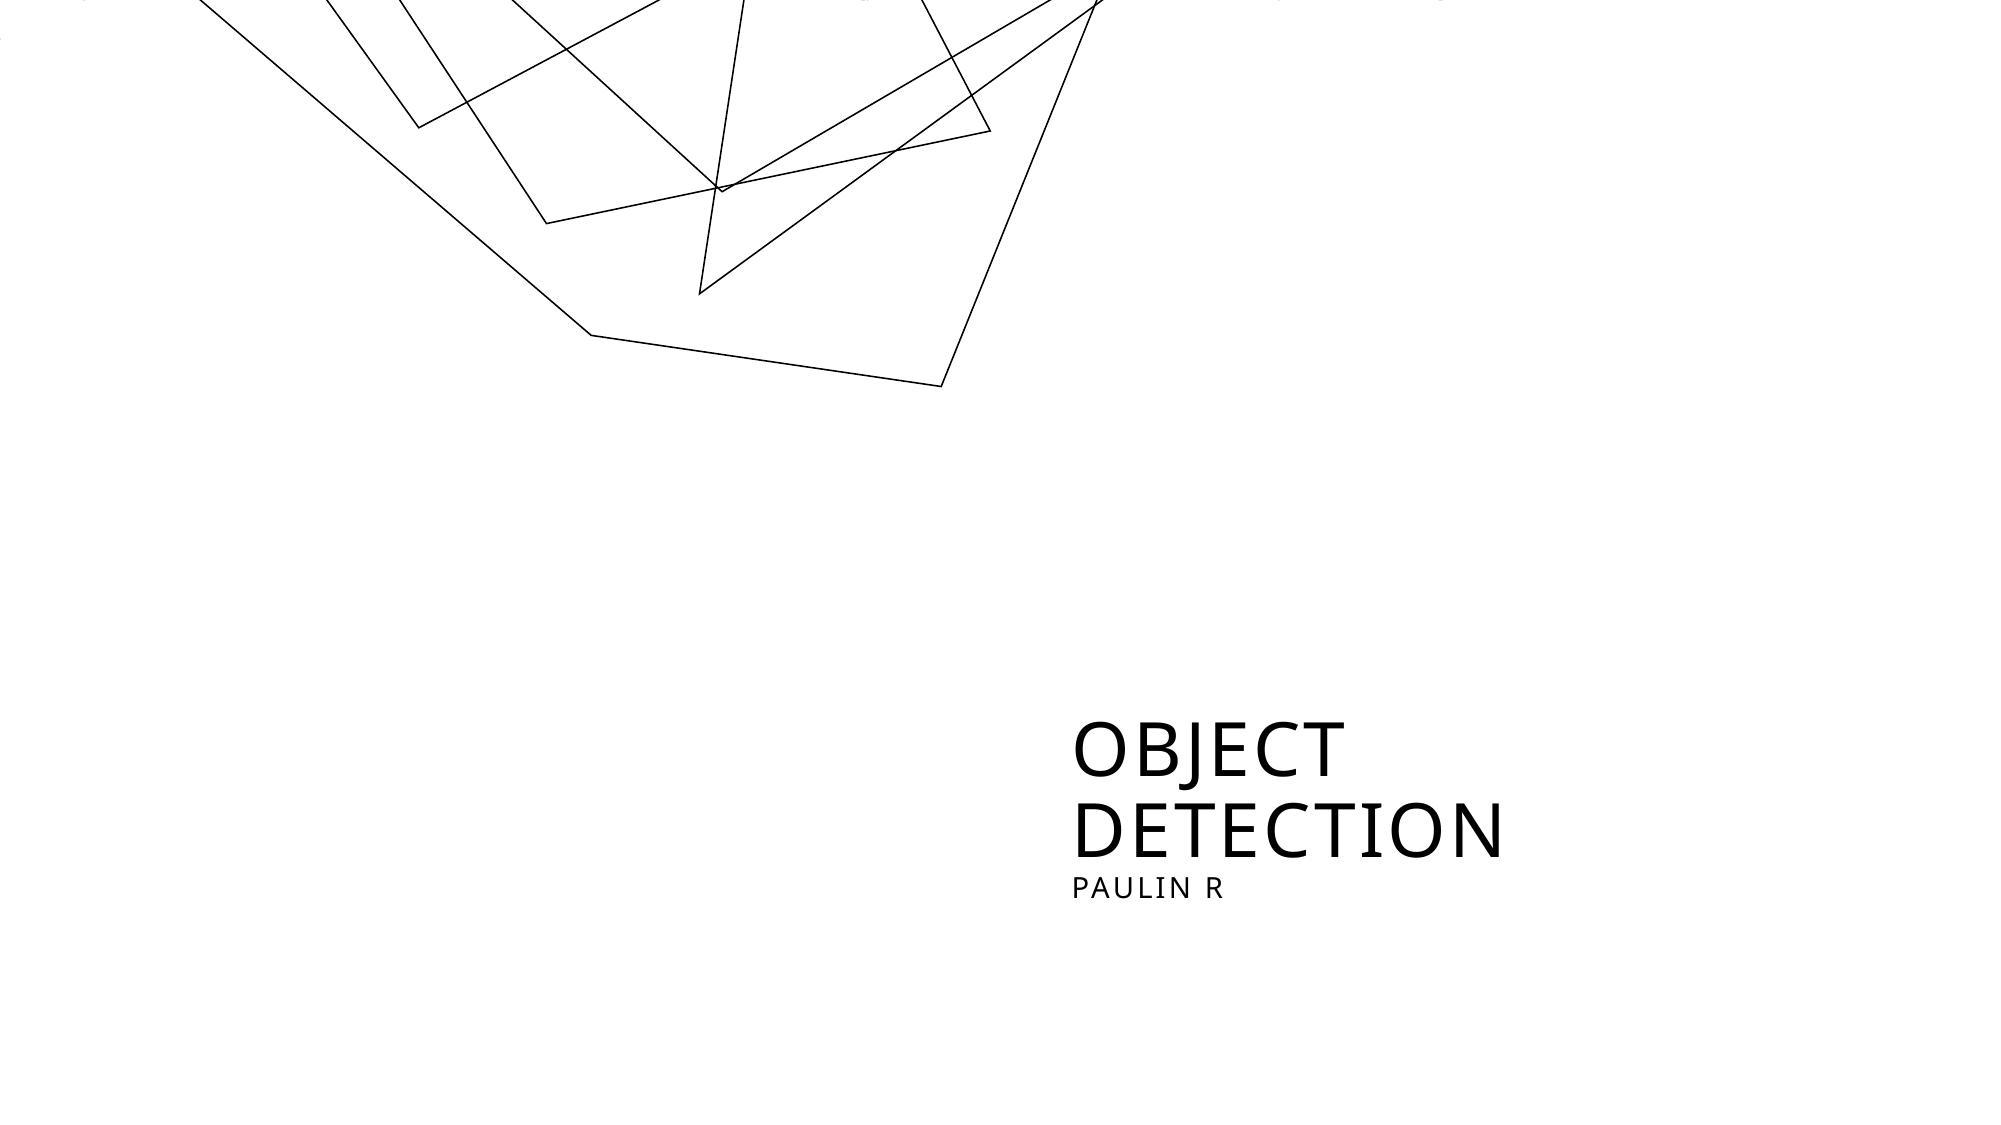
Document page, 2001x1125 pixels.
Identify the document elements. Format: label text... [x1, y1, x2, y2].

title Object detection Paulin R [1056, 546, 1809, 1072]
